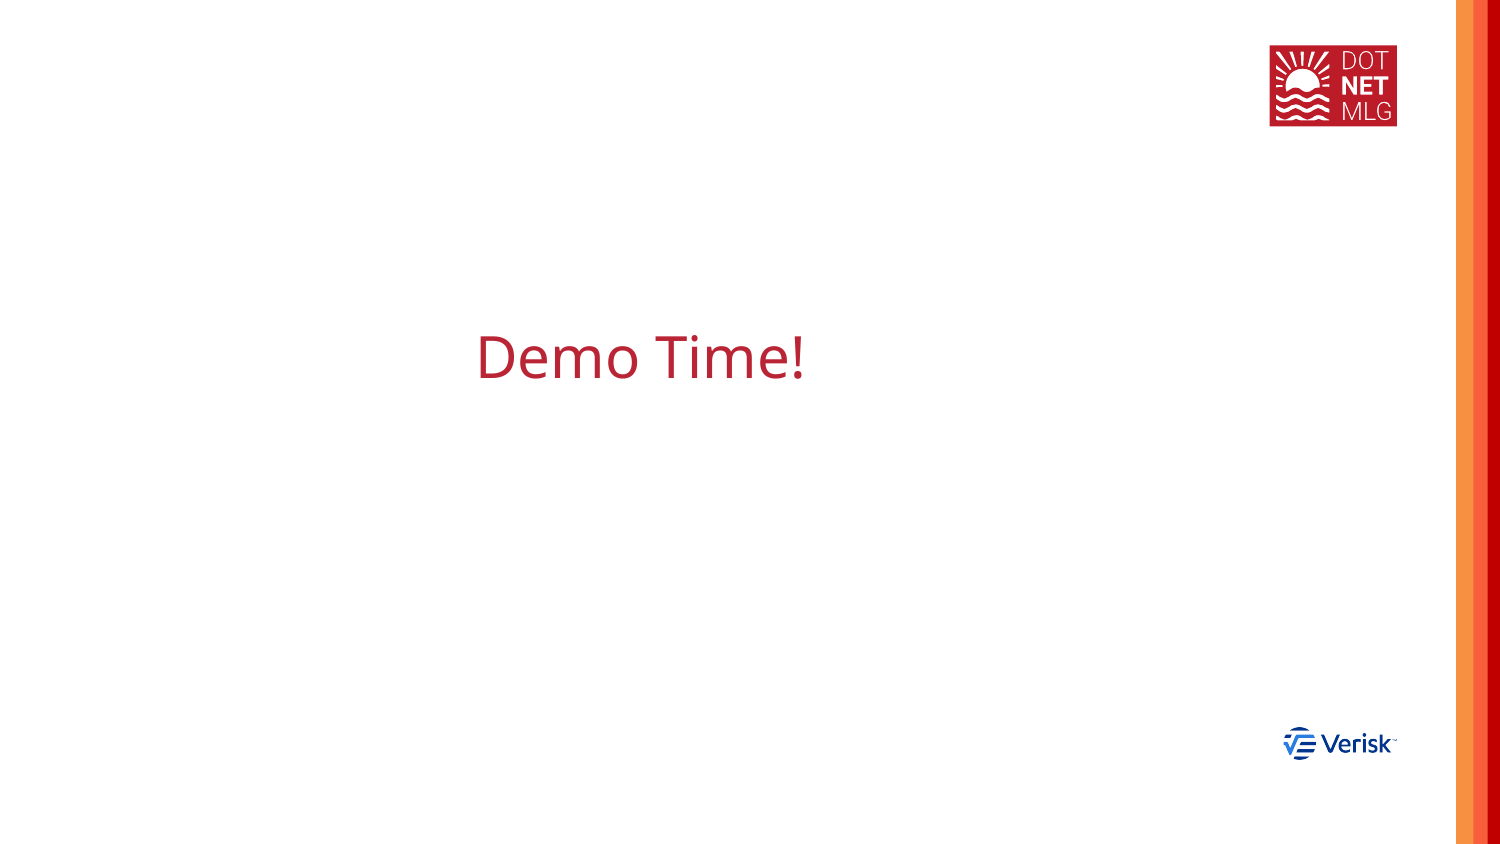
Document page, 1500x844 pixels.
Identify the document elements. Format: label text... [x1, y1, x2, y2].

text_box [1269, 45, 1397, 127]
list Demo Time! [389, 321, 1500, 844]
